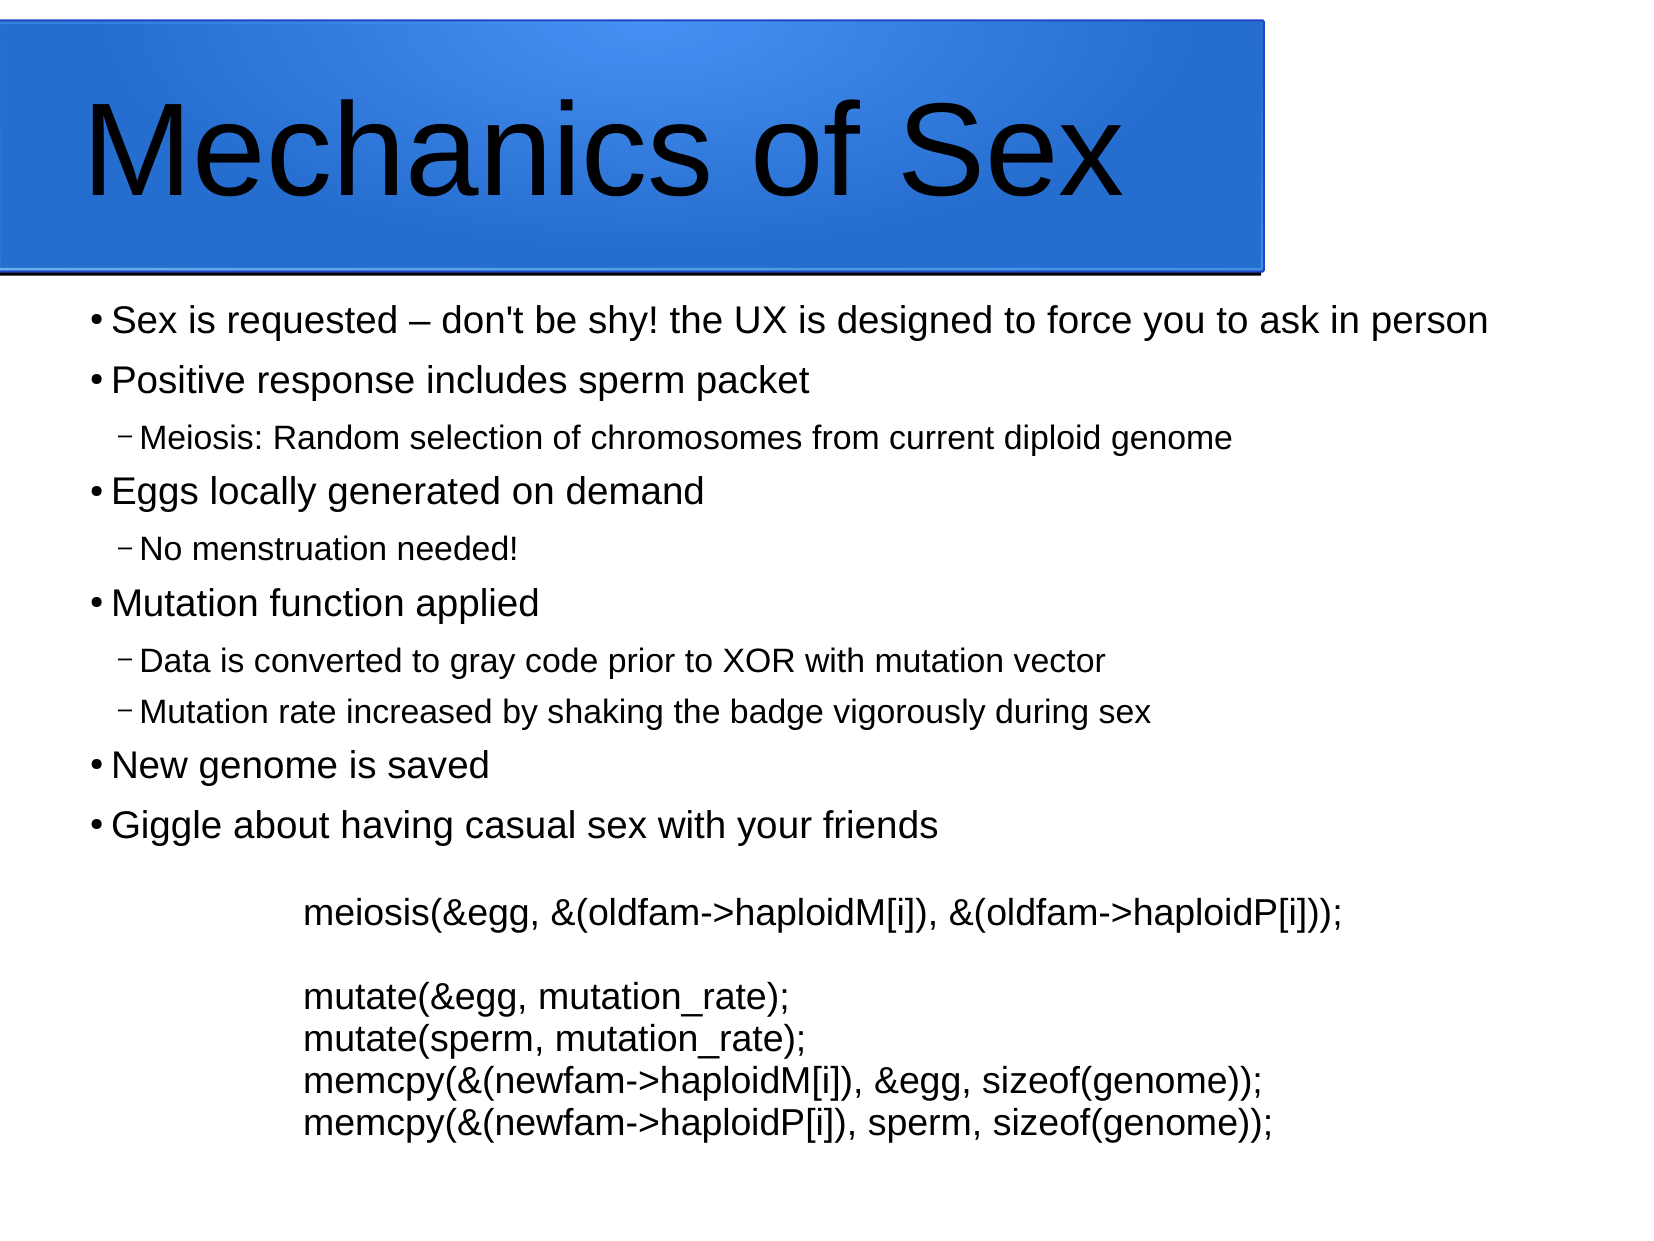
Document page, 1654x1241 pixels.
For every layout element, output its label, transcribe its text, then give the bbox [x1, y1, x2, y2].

title Mechanics of Sex [82, 47, 1235, 252]
list Sex is requested – don't be shy! the UX is designed to force you to ask in person Positive response includes sperm packet Meiosis: Random selection of chromosomes from current diploid genome Eggs locally generated on demand No menstruation needed! Mutation function applied Data is converted to gray code prior to XOR with mutation vector Mutation rate increased by shaking the badge vigorously during sex New genome is saved Giggle about having casual sex with your friends [82, 299, 1571, 857]
text_box meiosis(&egg, &(oldfam->haploidM[i]), &(oldfam->haploidP[i])); mutate(&egg, mutation_rate); mutate(sperm, mutation_rate); memcpy(&(newfam->haploidM[i]), &egg, sizeof(genome)); memcpy(&(newfam->haploidP[i]), sperm, sizeof(genome)); [246, 884, 1359, 1152]
